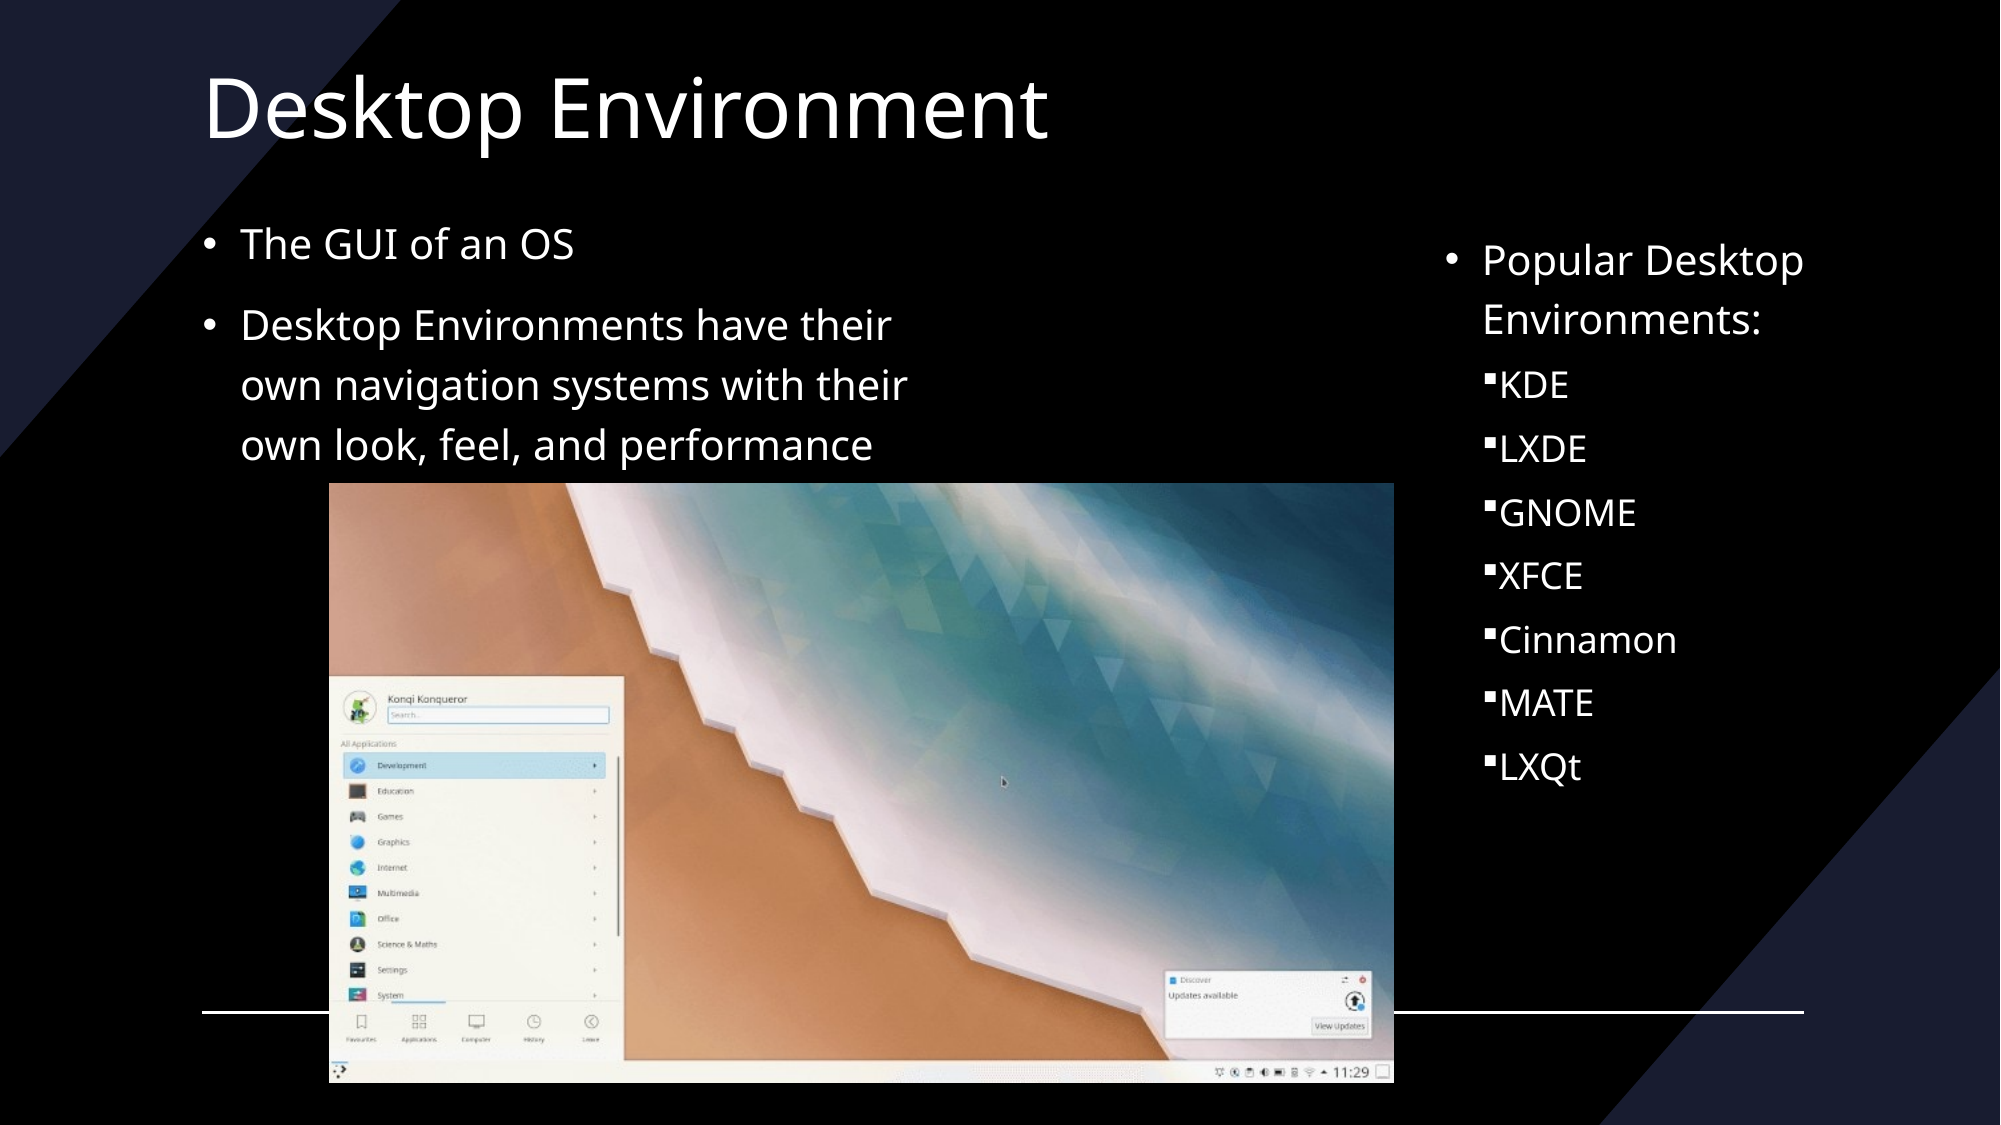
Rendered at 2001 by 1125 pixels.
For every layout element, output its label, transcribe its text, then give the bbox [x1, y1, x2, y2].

title Desktop Environment [187, 0, 1813, 217]
list Popular Desktop Environments: KDE LXDE GNOME XFCE Cinnamon MATE LXQt [1429, 216, 1978, 799]
list The GUI of an OS Desktop Environments have their own navigation systems with their own look, feel, and performance [187, 200, 975, 783]
picture [329, 483, 1394, 1083]
